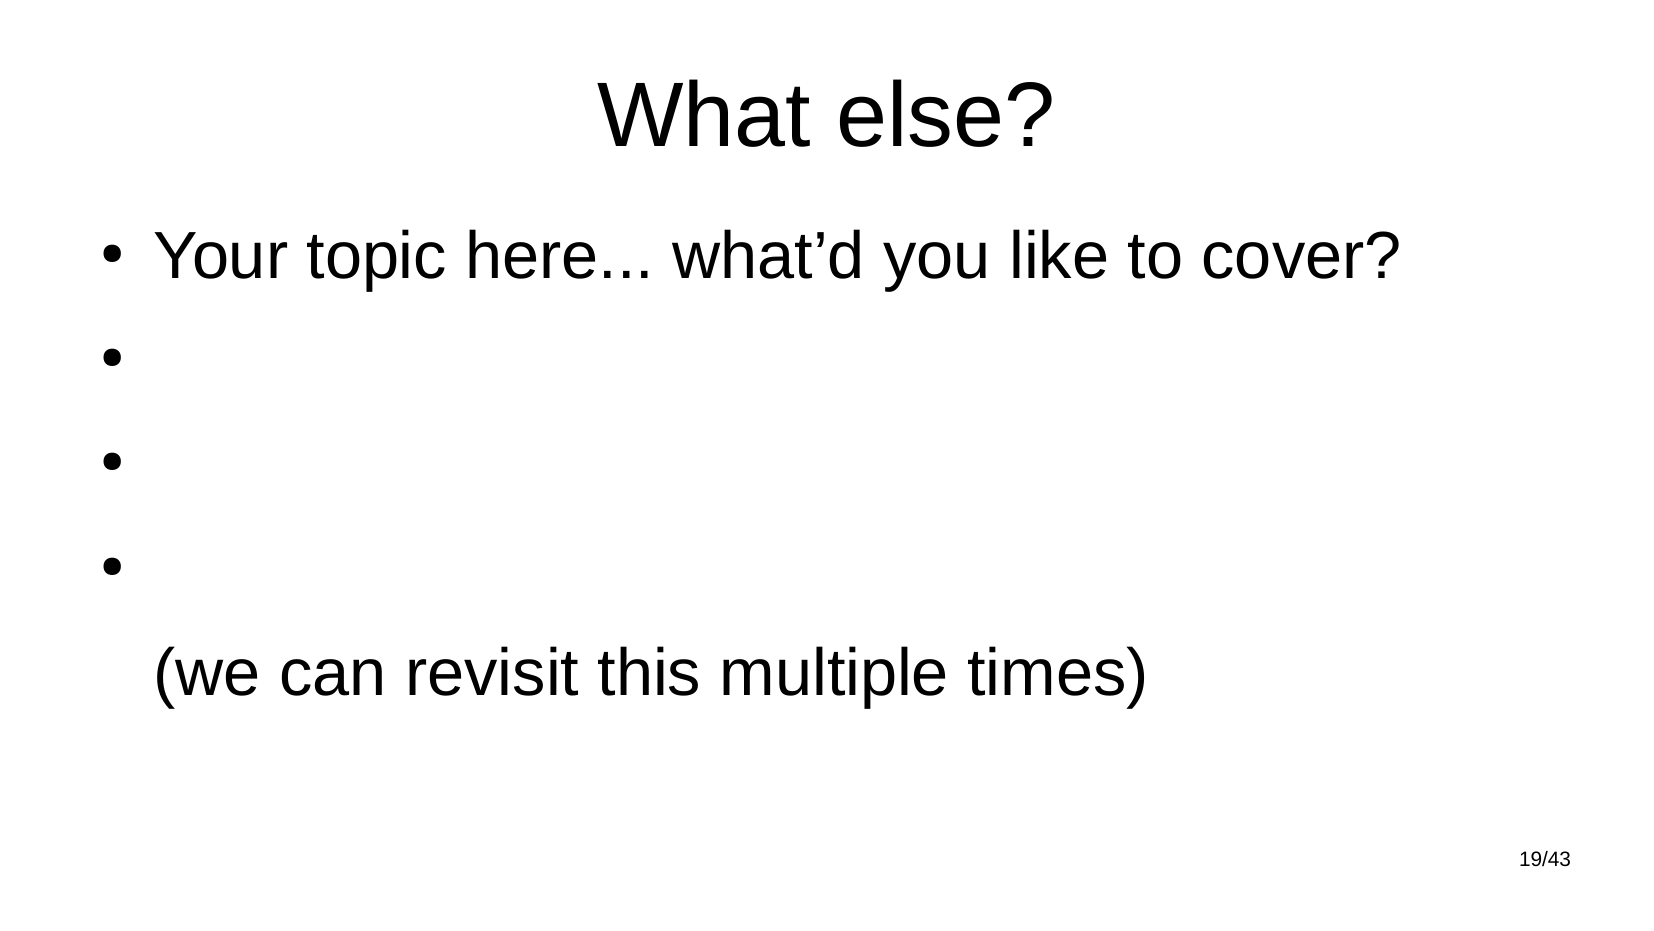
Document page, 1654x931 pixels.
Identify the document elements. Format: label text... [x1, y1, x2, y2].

list Your topic here... what’d you like to cover? (we can revisit this multiple times) [82, 217, 1571, 758]
title What else? [82, 37, 1571, 193]
